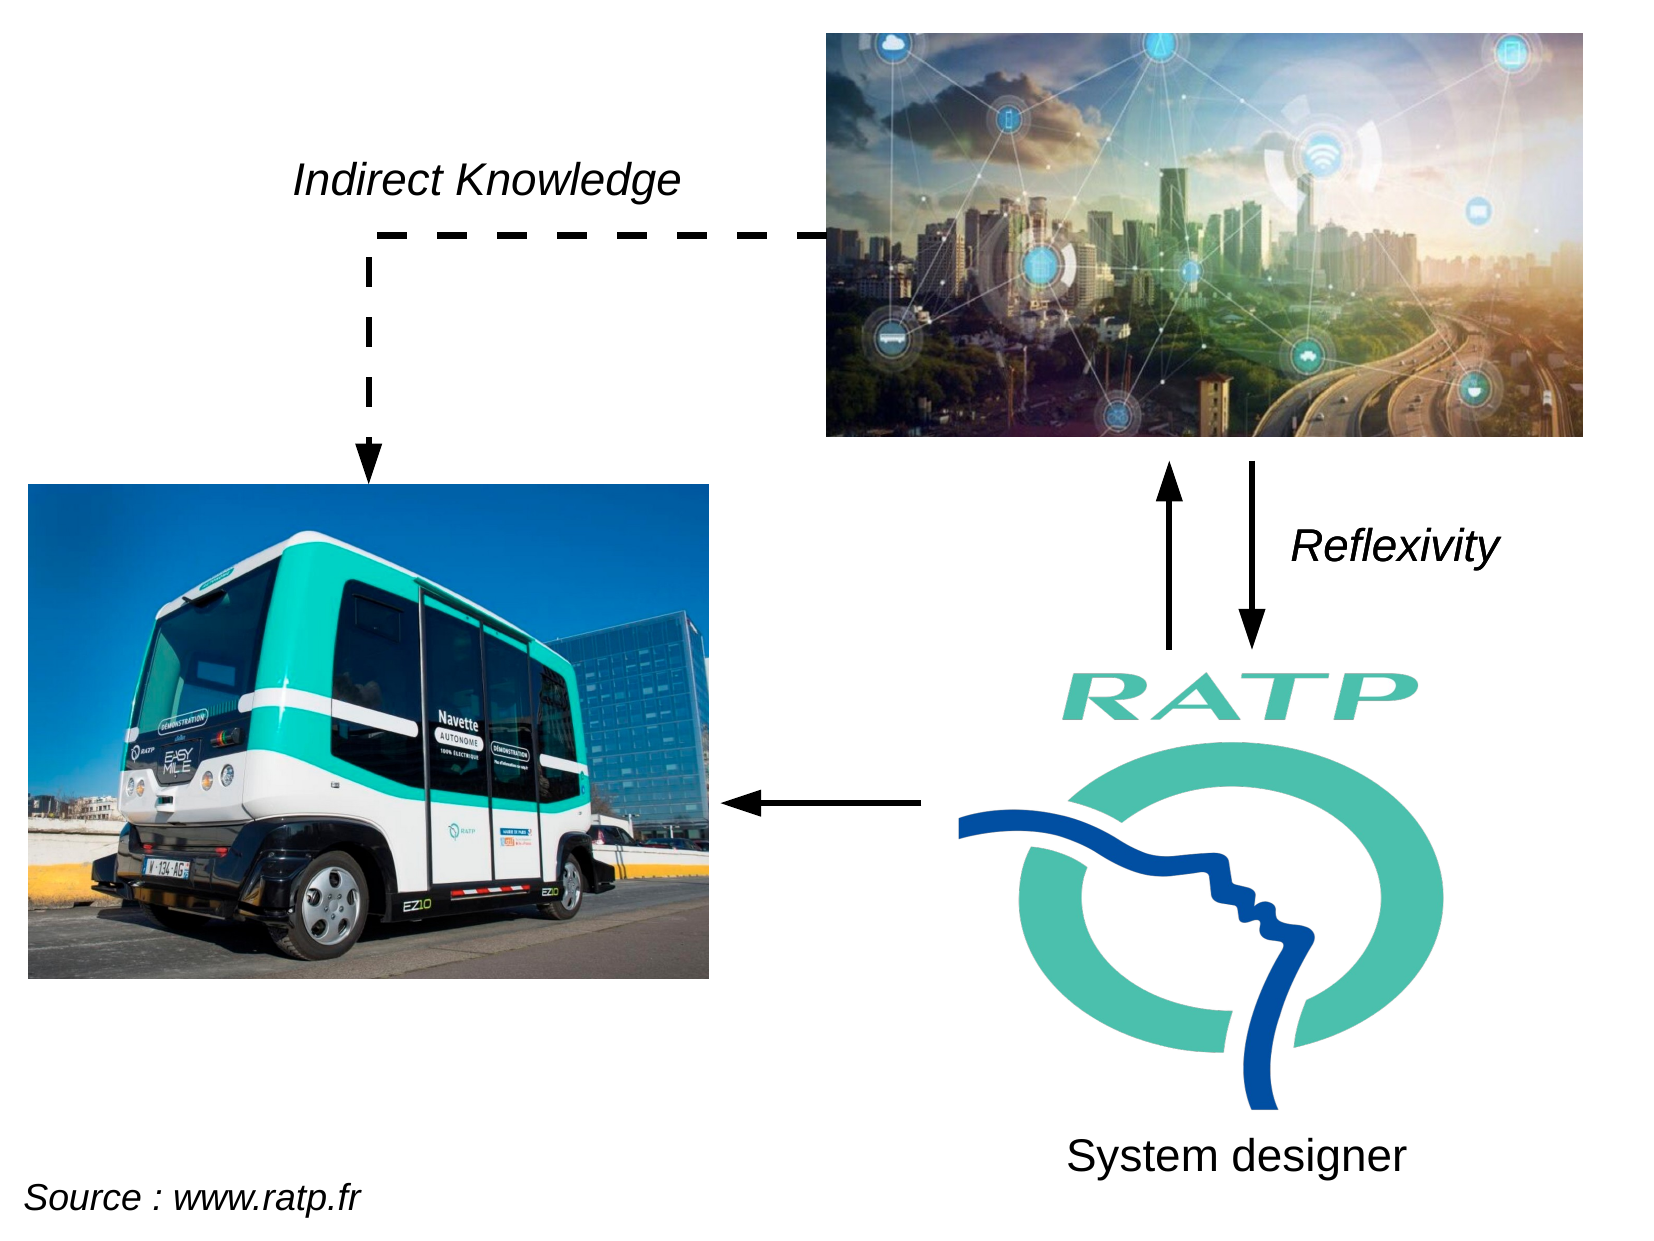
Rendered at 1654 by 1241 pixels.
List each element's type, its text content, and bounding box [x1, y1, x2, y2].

text_box Indirect Knowledge [277, 146, 697, 213]
picture [956, 670, 1445, 1111]
text_box System designer [1051, 1122, 1423, 1189]
text_box Reflexivity [1275, 512, 1515, 579]
picture [28, 484, 709, 979]
picture [826, 33, 1583, 438]
picture [699, 637, 709, 652]
text_box Source : www.ratp.fr [8, 1169, 378, 1227]
